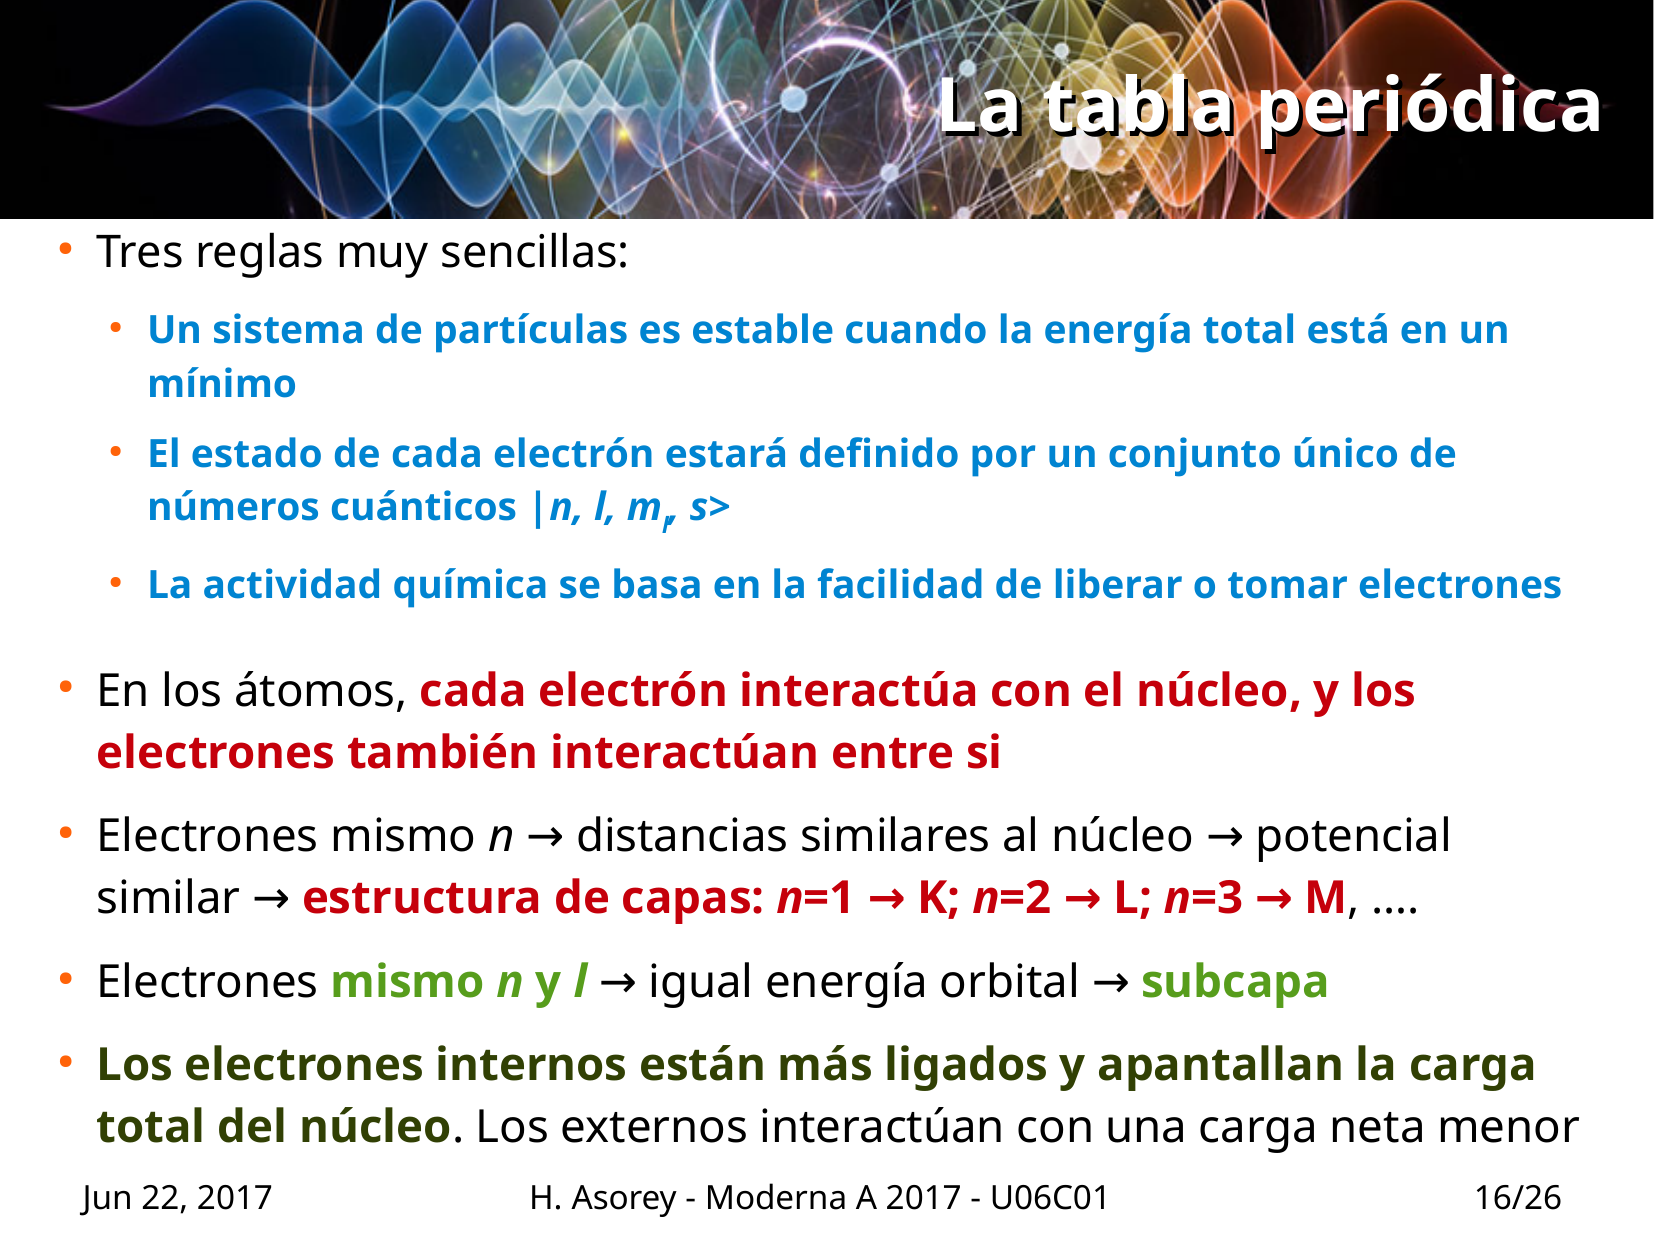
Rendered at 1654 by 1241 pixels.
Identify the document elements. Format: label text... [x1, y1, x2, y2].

list En los átomos, cada electrón interactúa con el núcleo, y los electrones también interactúan entre si Electrones mismo n → distancias similares al núcleo → potencial similar → estructura de capas: n=1 → K; n=2 → L; n=3 → M, …. Electrones mismo n y l → igual energía orbital → subcapa Los electrones internos están más ligados y apantallan la carga total del núcleo. Los externos interactúan con una carga neta menor [45, 657, 1606, 1168]
picture [0, 0, 1654, 219]
list Tres reglas muy sencillas: Un sistema de partículas es estable cuando la energía total está en un mínimo El estado de cada electrón estará definido por un conjunto único de números cuánticos |n, l, ml, s> La actividad química se basa en la facilidad de liberar o tomar electrones [45, 219, 1606, 649]
title La tabla periódica [45, 15, 1606, 191]
